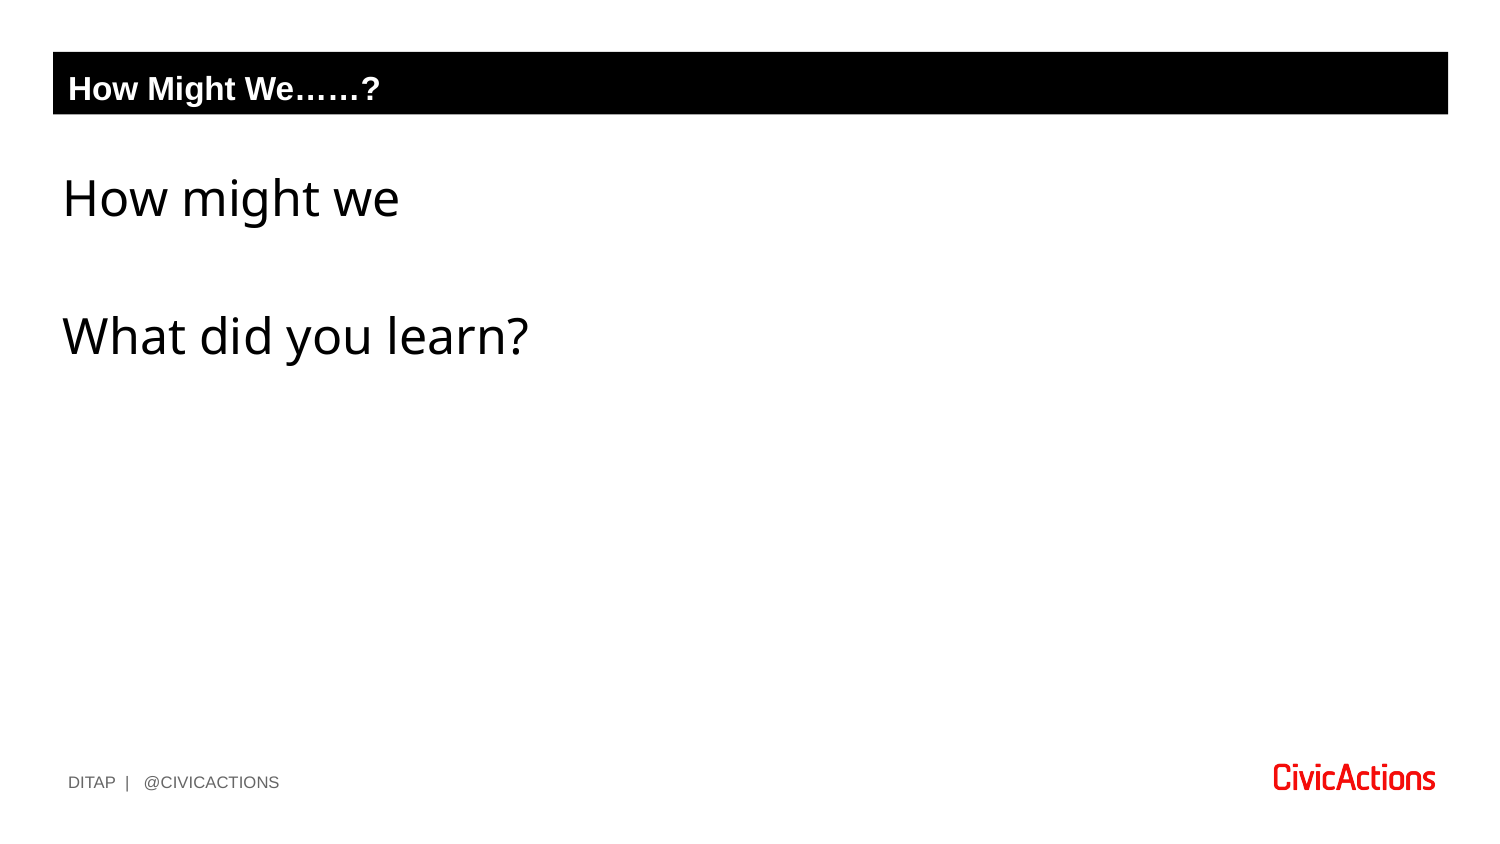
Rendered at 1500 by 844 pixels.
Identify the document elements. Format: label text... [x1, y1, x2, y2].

picture [1271, 758, 1438, 795]
list How might we What did you learn? [53, 147, 1261, 246]
title How Might We……? [53, 51, 1449, 115]
